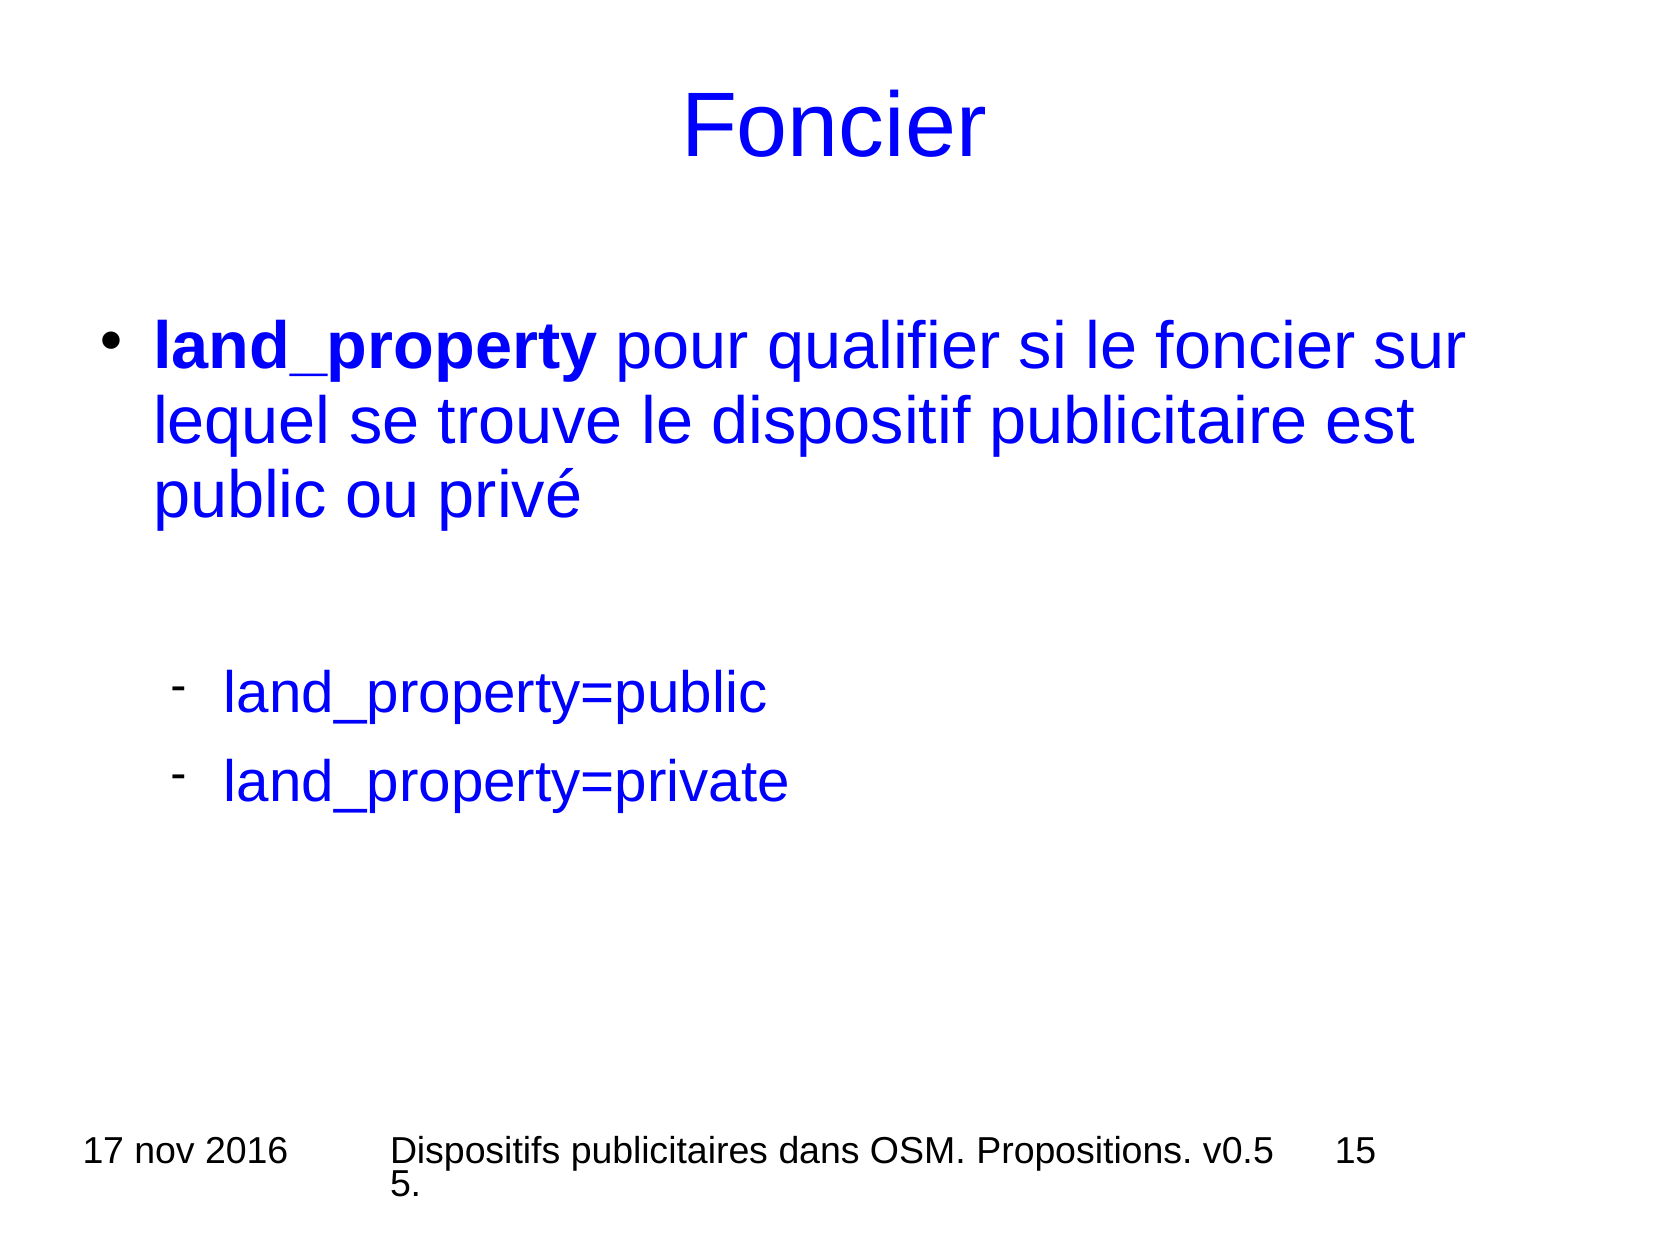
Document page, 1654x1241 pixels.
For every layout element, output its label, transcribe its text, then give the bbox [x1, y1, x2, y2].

list land_property pour qualifier si le foncier sur lequel se trouve le dispositif publicitaire est public ou privé land_property=public land_property=private [82, 195, 1571, 1096]
title Foncier [90, 19, 1579, 225]
